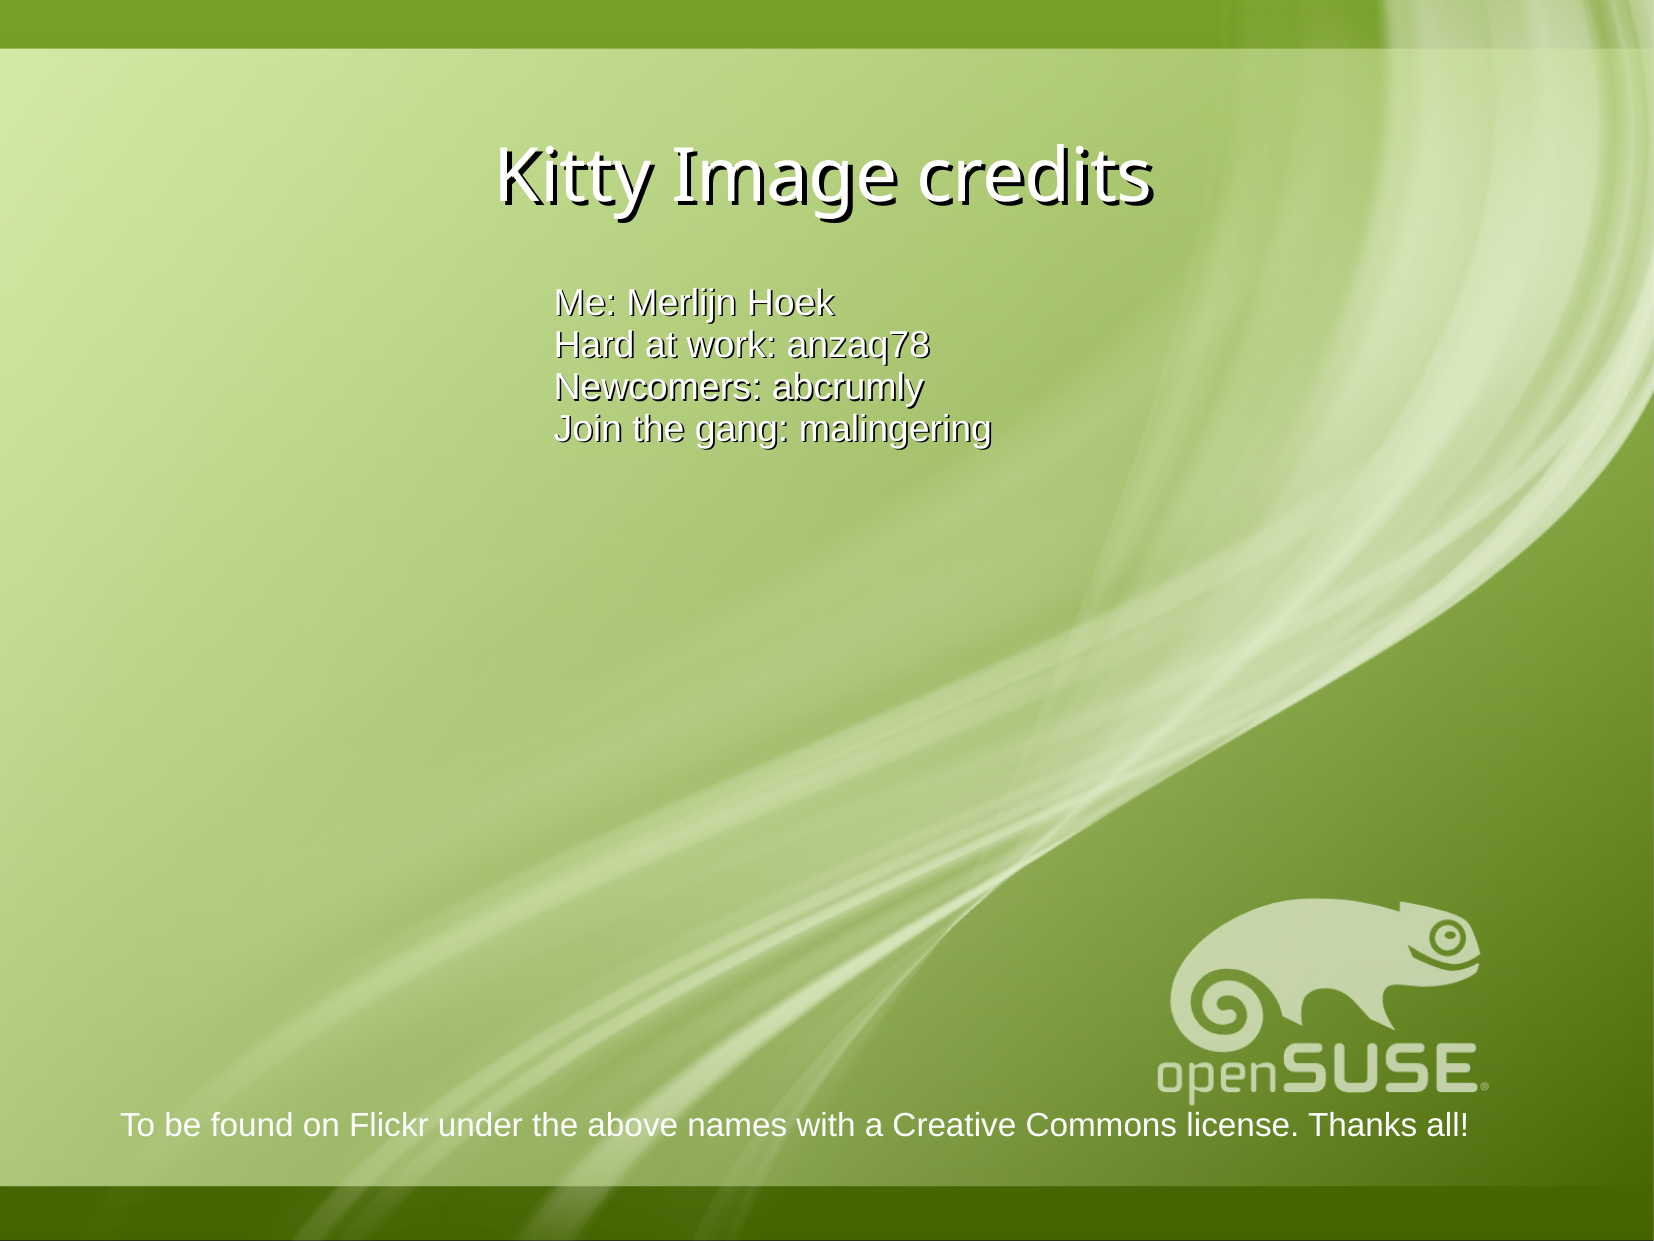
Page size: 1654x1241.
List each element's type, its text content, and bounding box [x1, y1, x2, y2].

text_box Kitty Image credits [79, 113, 1568, 254]
picture [0, 0, 1654, 1241]
text_box Me: Merlijn Hoek Hard at work: anzaq78 Newcomers: abcrumly Join the gang: malingering [538, 273, 1267, 1076]
text_box To be found on Flickr under the above names with a Creative Commons license. Thanks all! [62, 1099, 1530, 1203]
